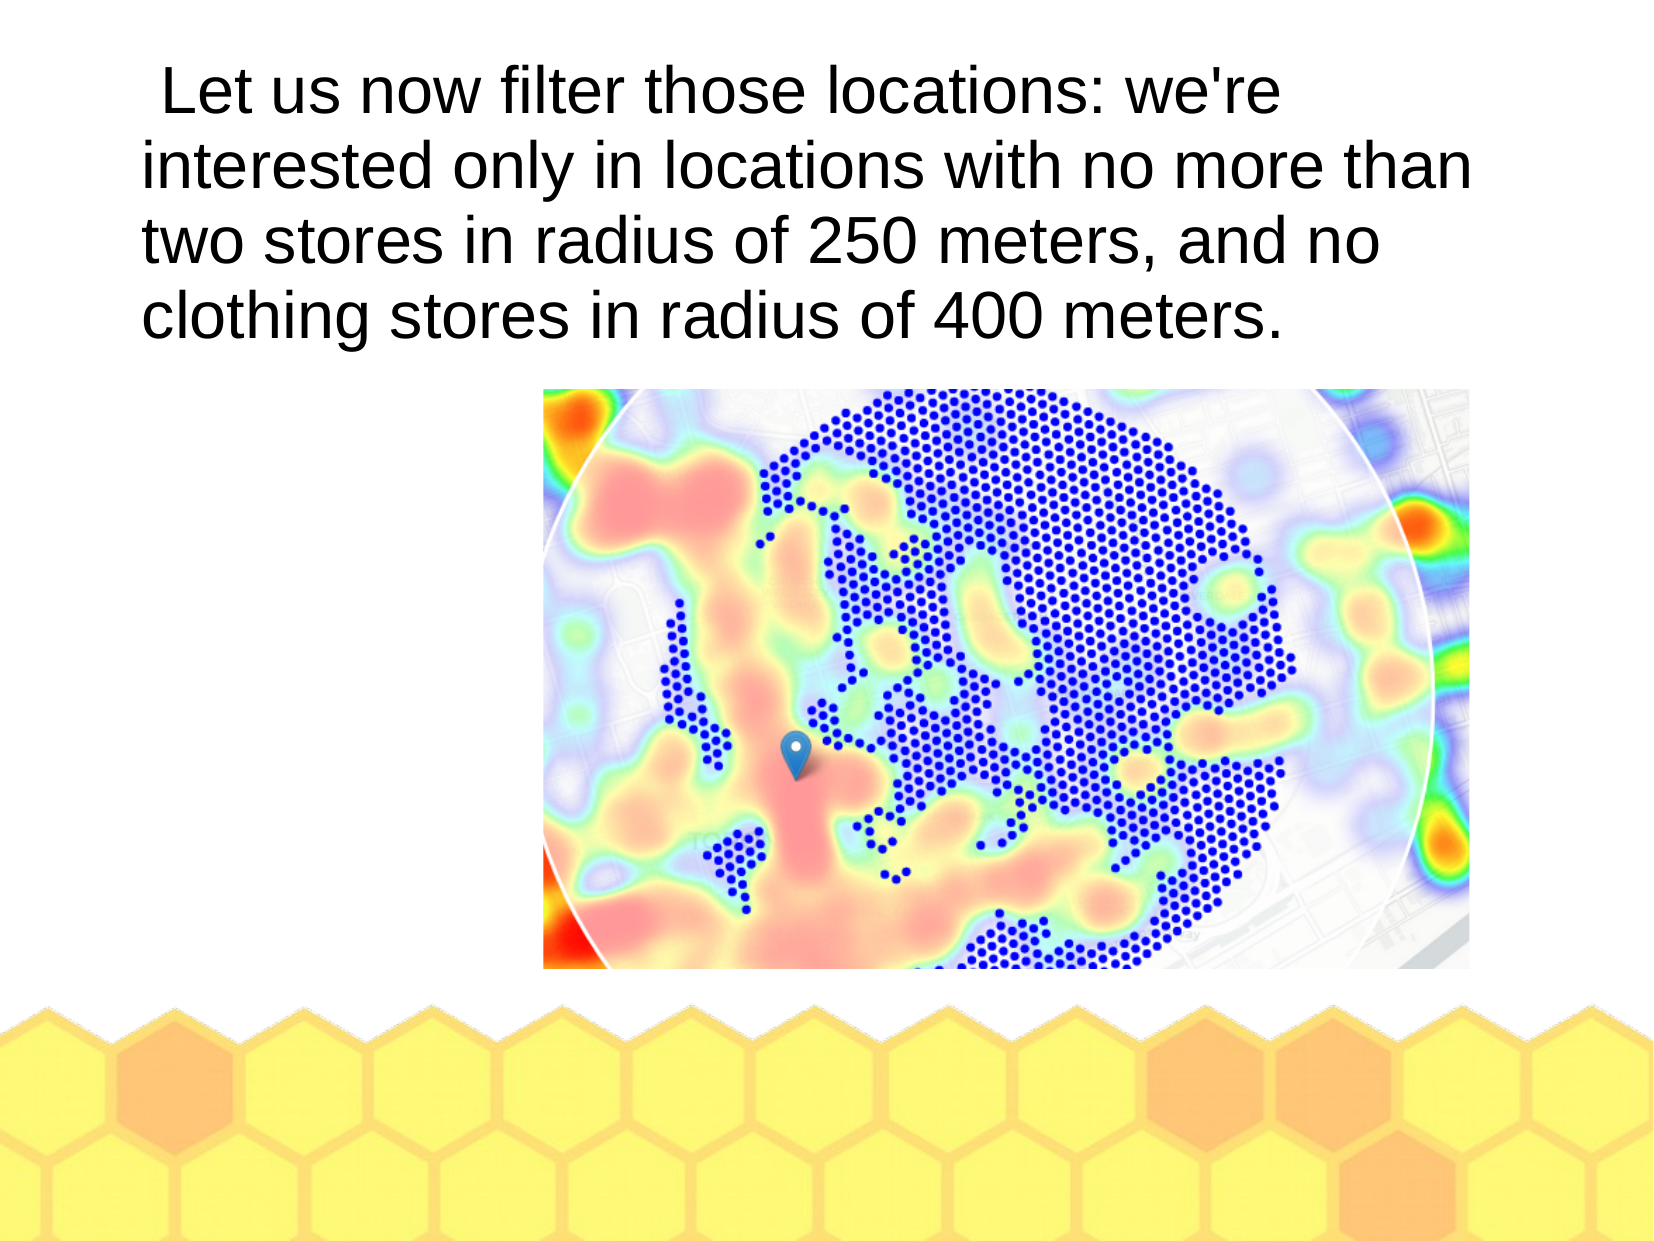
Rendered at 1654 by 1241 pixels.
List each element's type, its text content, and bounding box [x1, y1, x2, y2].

picture [0, 1001, 1654, 1241]
list Let us now filter those locations: we're interested only in locations with no more than two stores in radius of 250 meters, and no clothing stores in radius of 400 meters. [70, 53, 1560, 993]
picture [543, 389, 1470, 969]
